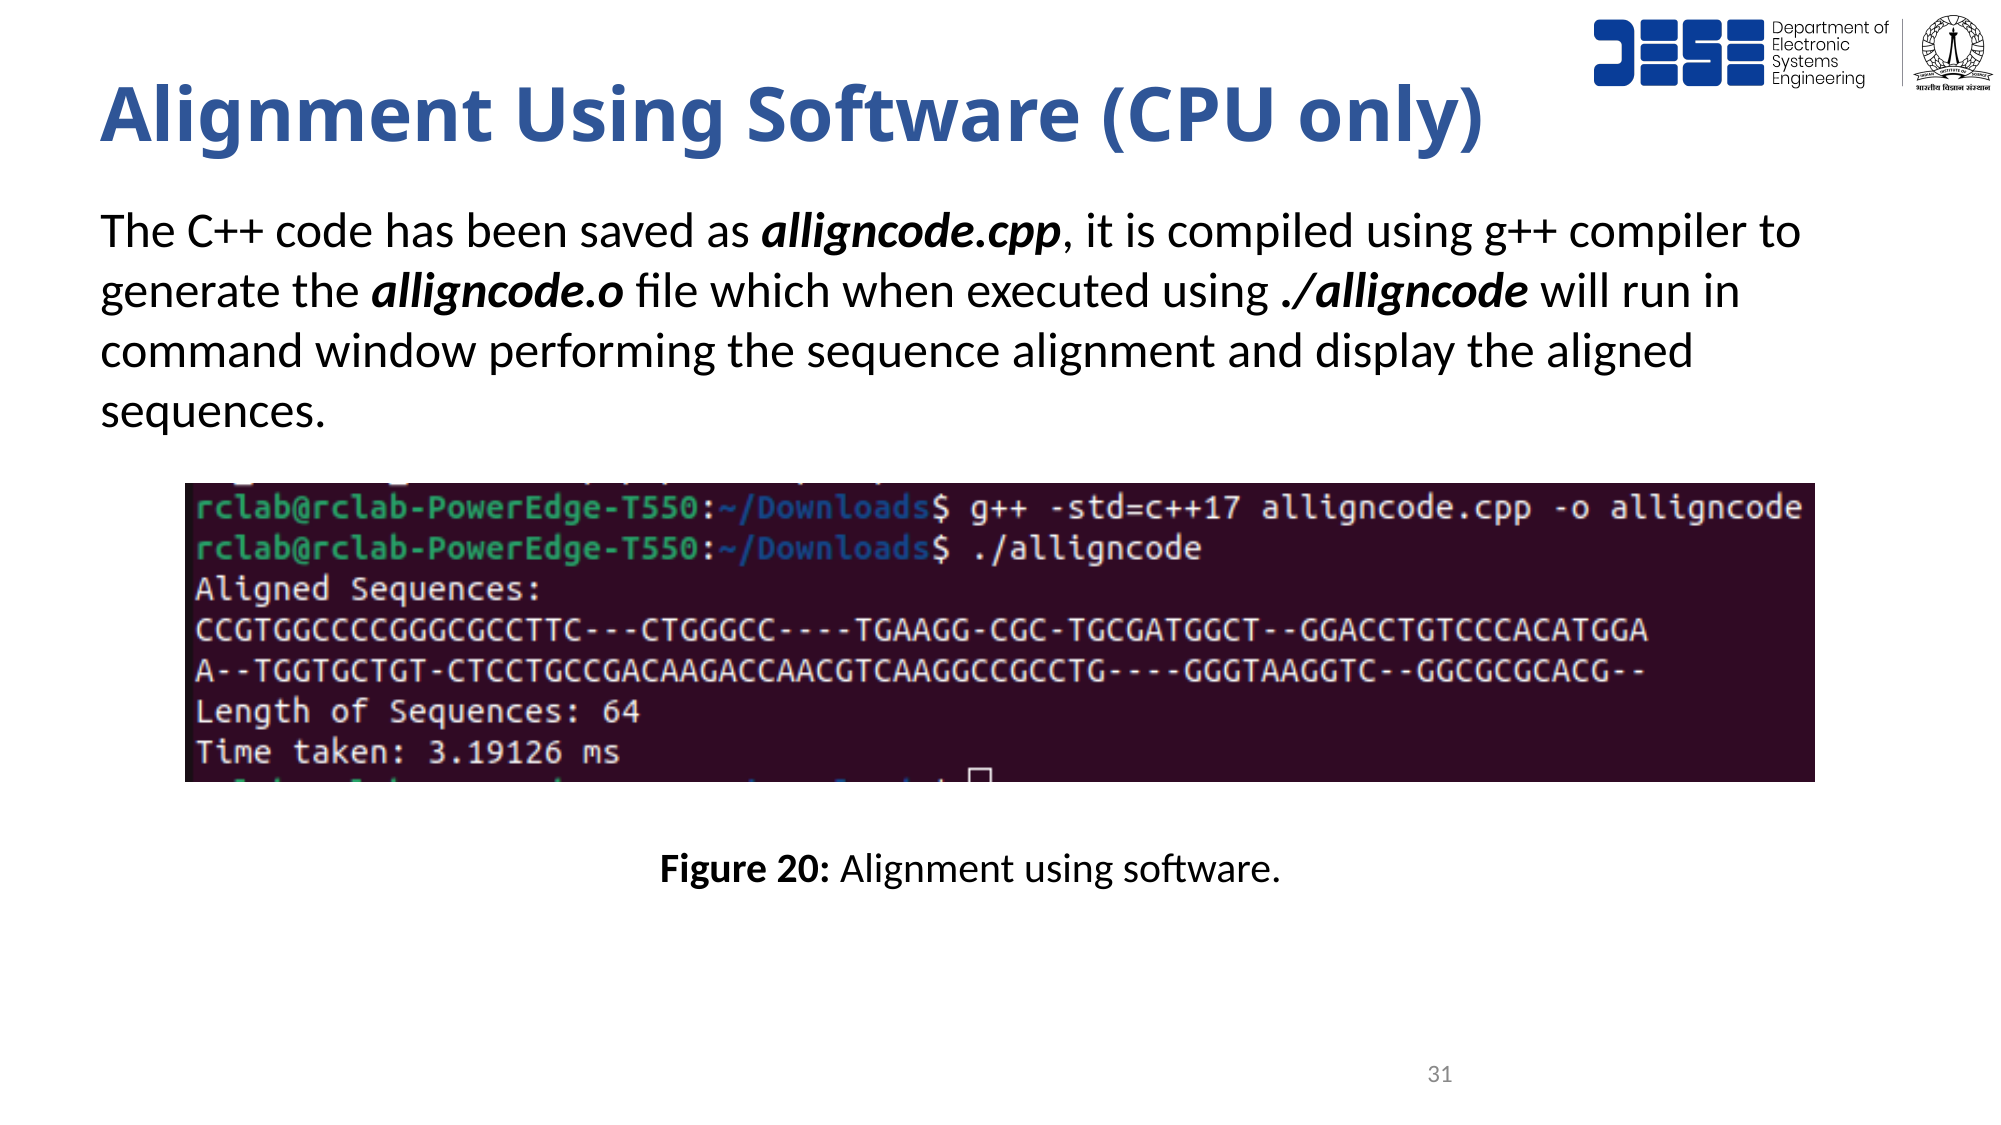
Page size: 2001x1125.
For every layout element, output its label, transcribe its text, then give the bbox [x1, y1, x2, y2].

text_box The C++ code has been saved as alligncode.cpp, it is compiled using g++ compiler to generate the alligncode.o file which when executed using ./alligncode will run in command window performing the sequence alignment and display the aligned sequences. [85, 189, 1863, 448]
title Alignment Using Software (CPU only) [85, 45, 1811, 189]
text_box [1412, 1042, 1863, 1103]
picture [185, 483, 1815, 782]
text_box Figure 20: Alignment using software. [645, 833, 1305, 899]
